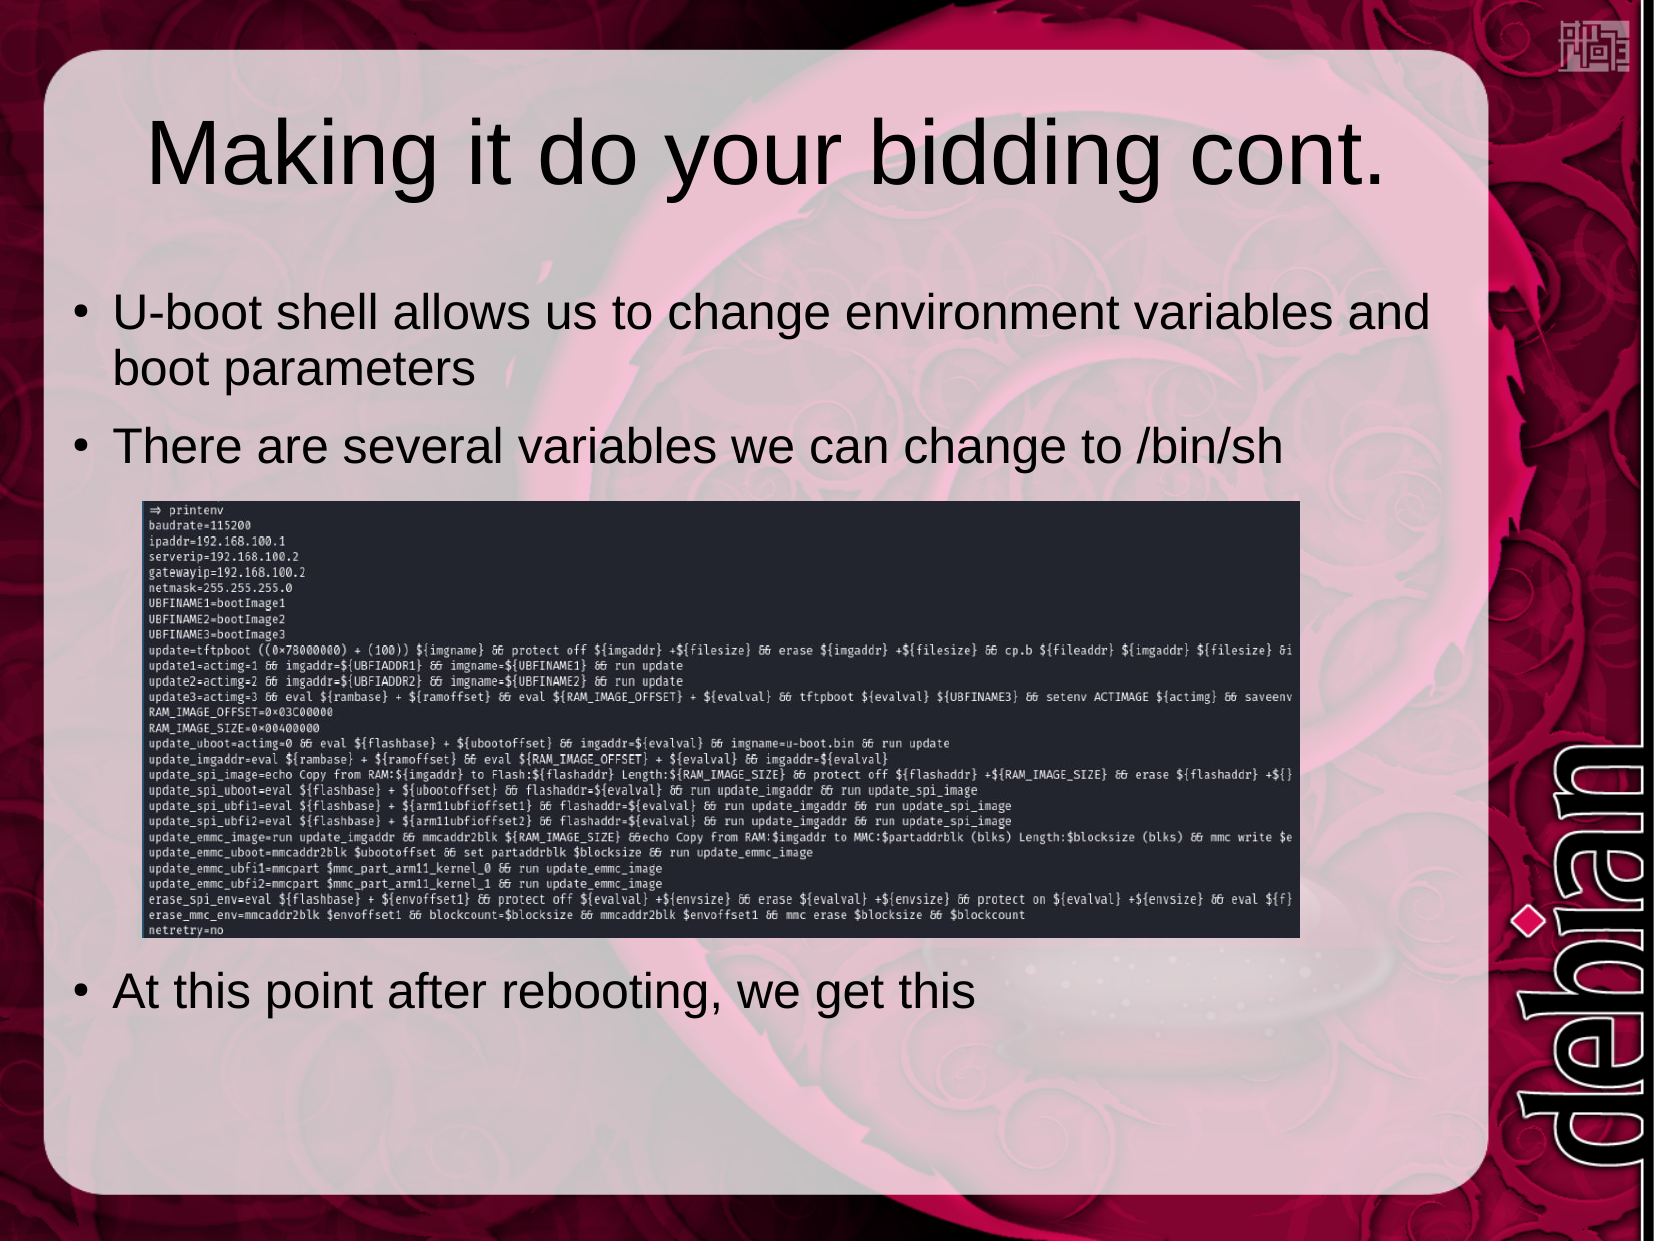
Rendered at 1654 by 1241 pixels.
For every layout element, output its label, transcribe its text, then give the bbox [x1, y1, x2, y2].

title Making it do your bidding cont. [59, 49, 1477, 206]
picture [0, 0, 1654, 1241]
list U-boot shell allows us to change environment variables and boot parameters There are several variables we can change to /bin/sh At this point after rebooting, we get this [59, 206, 1477, 1026]
